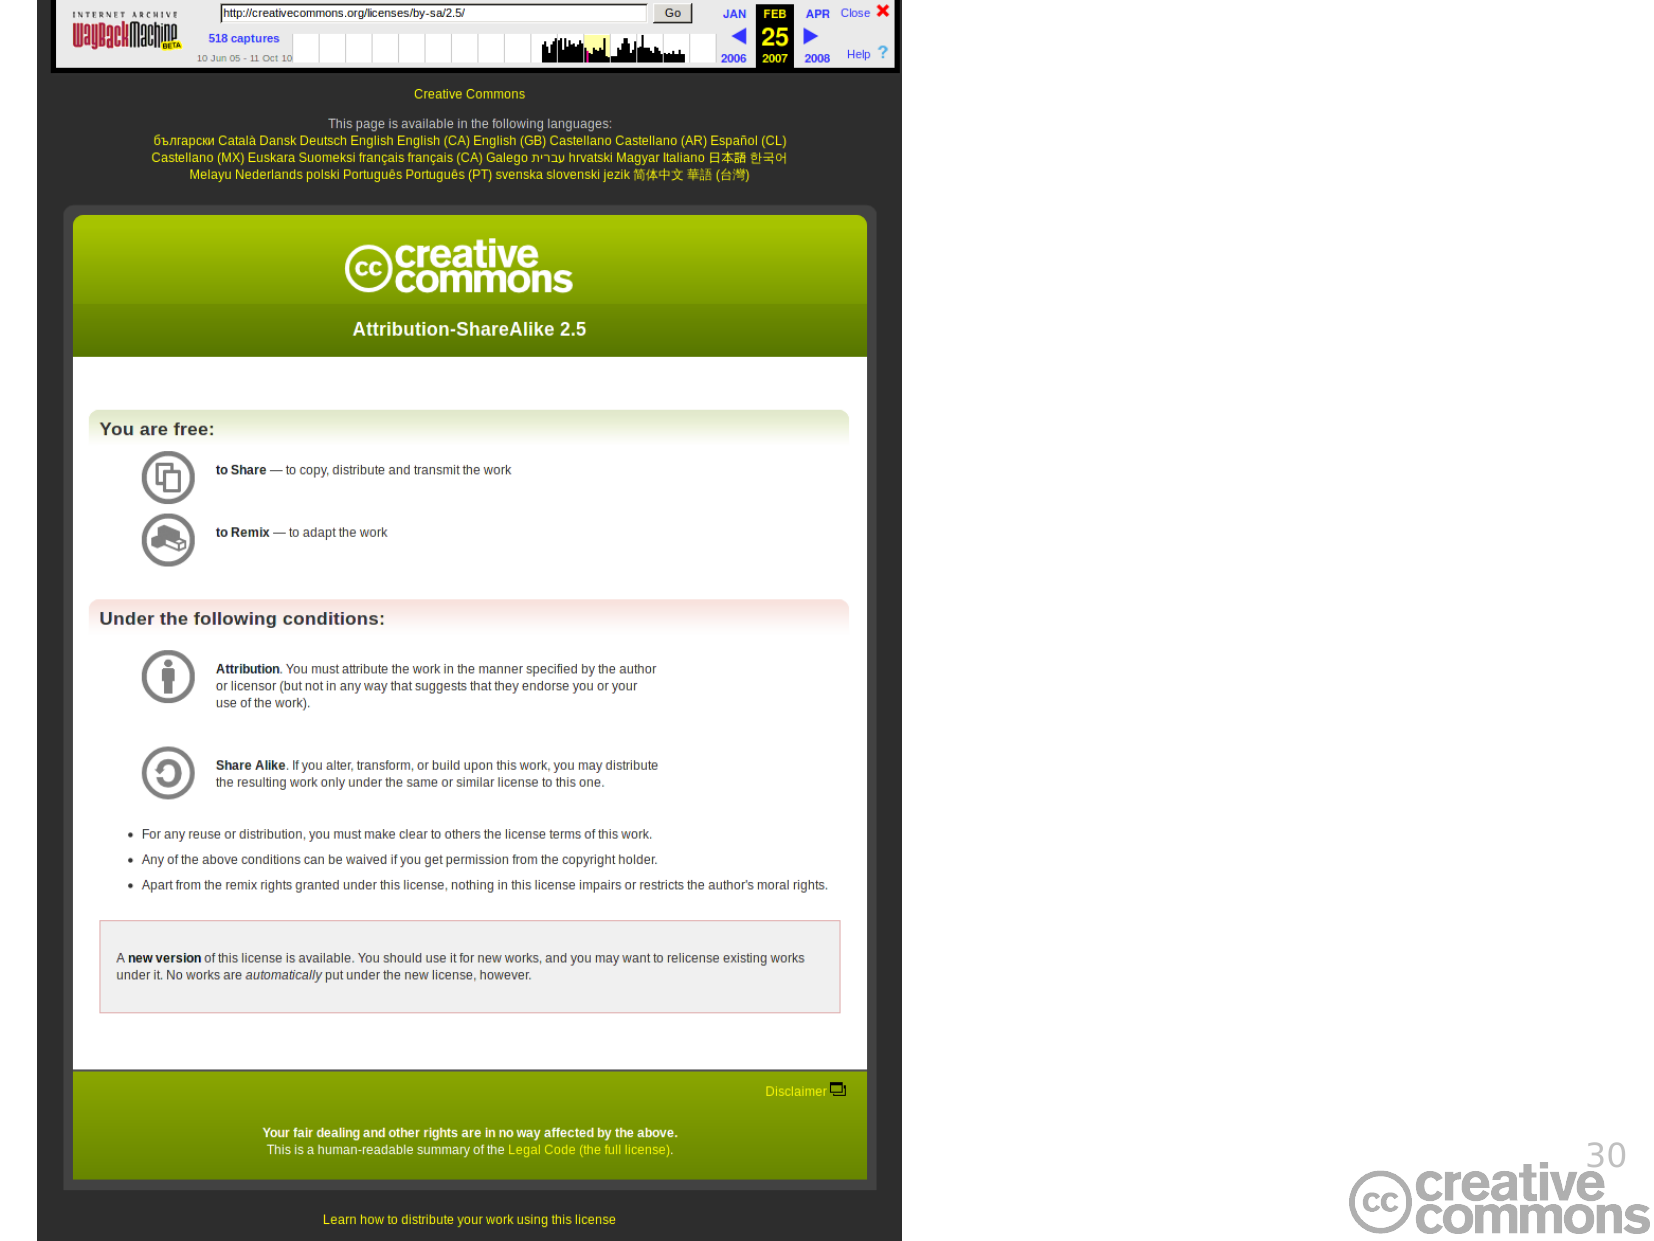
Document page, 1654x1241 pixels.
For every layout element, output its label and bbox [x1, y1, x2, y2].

picture [37, 0, 902, 1241]
picture [1349, 1162, 1650, 1234]
